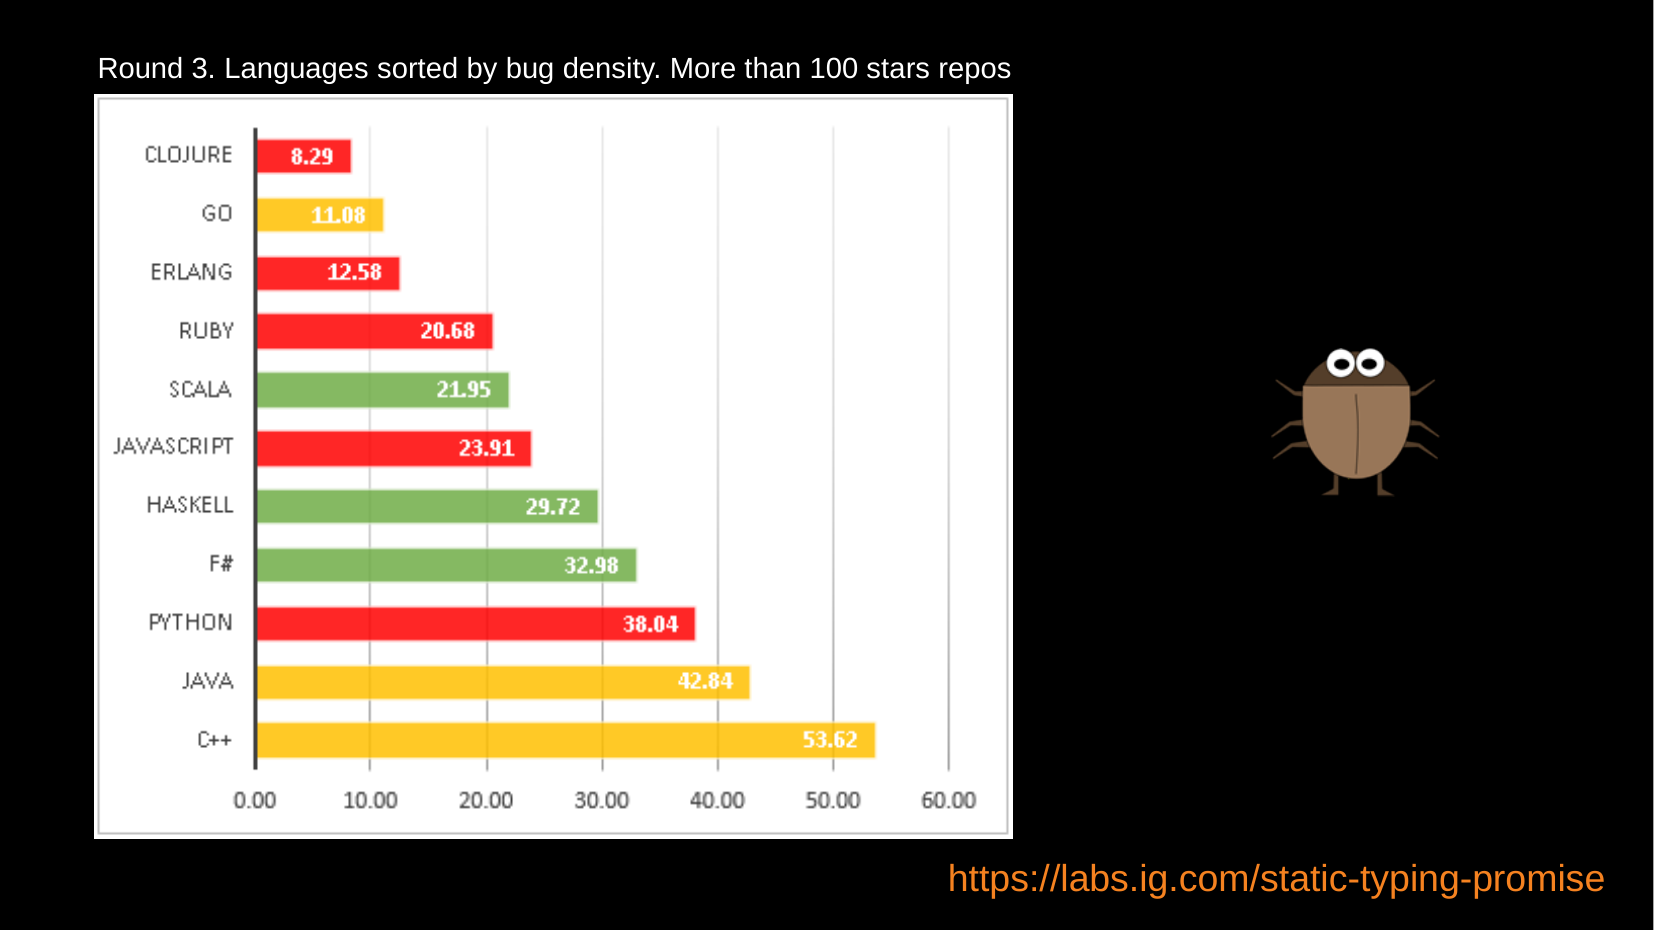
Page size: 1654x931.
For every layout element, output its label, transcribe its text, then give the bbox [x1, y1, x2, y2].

picture [1270, 325, 1441, 497]
text_box Round 3. Languages sorted by bug density. More than 100 stars repos [82, 44, 1037, 178]
text_box https://labs.ig.com/static-typing-promise [933, 850, 1654, 921]
picture [94, 178, 1013, 839]
